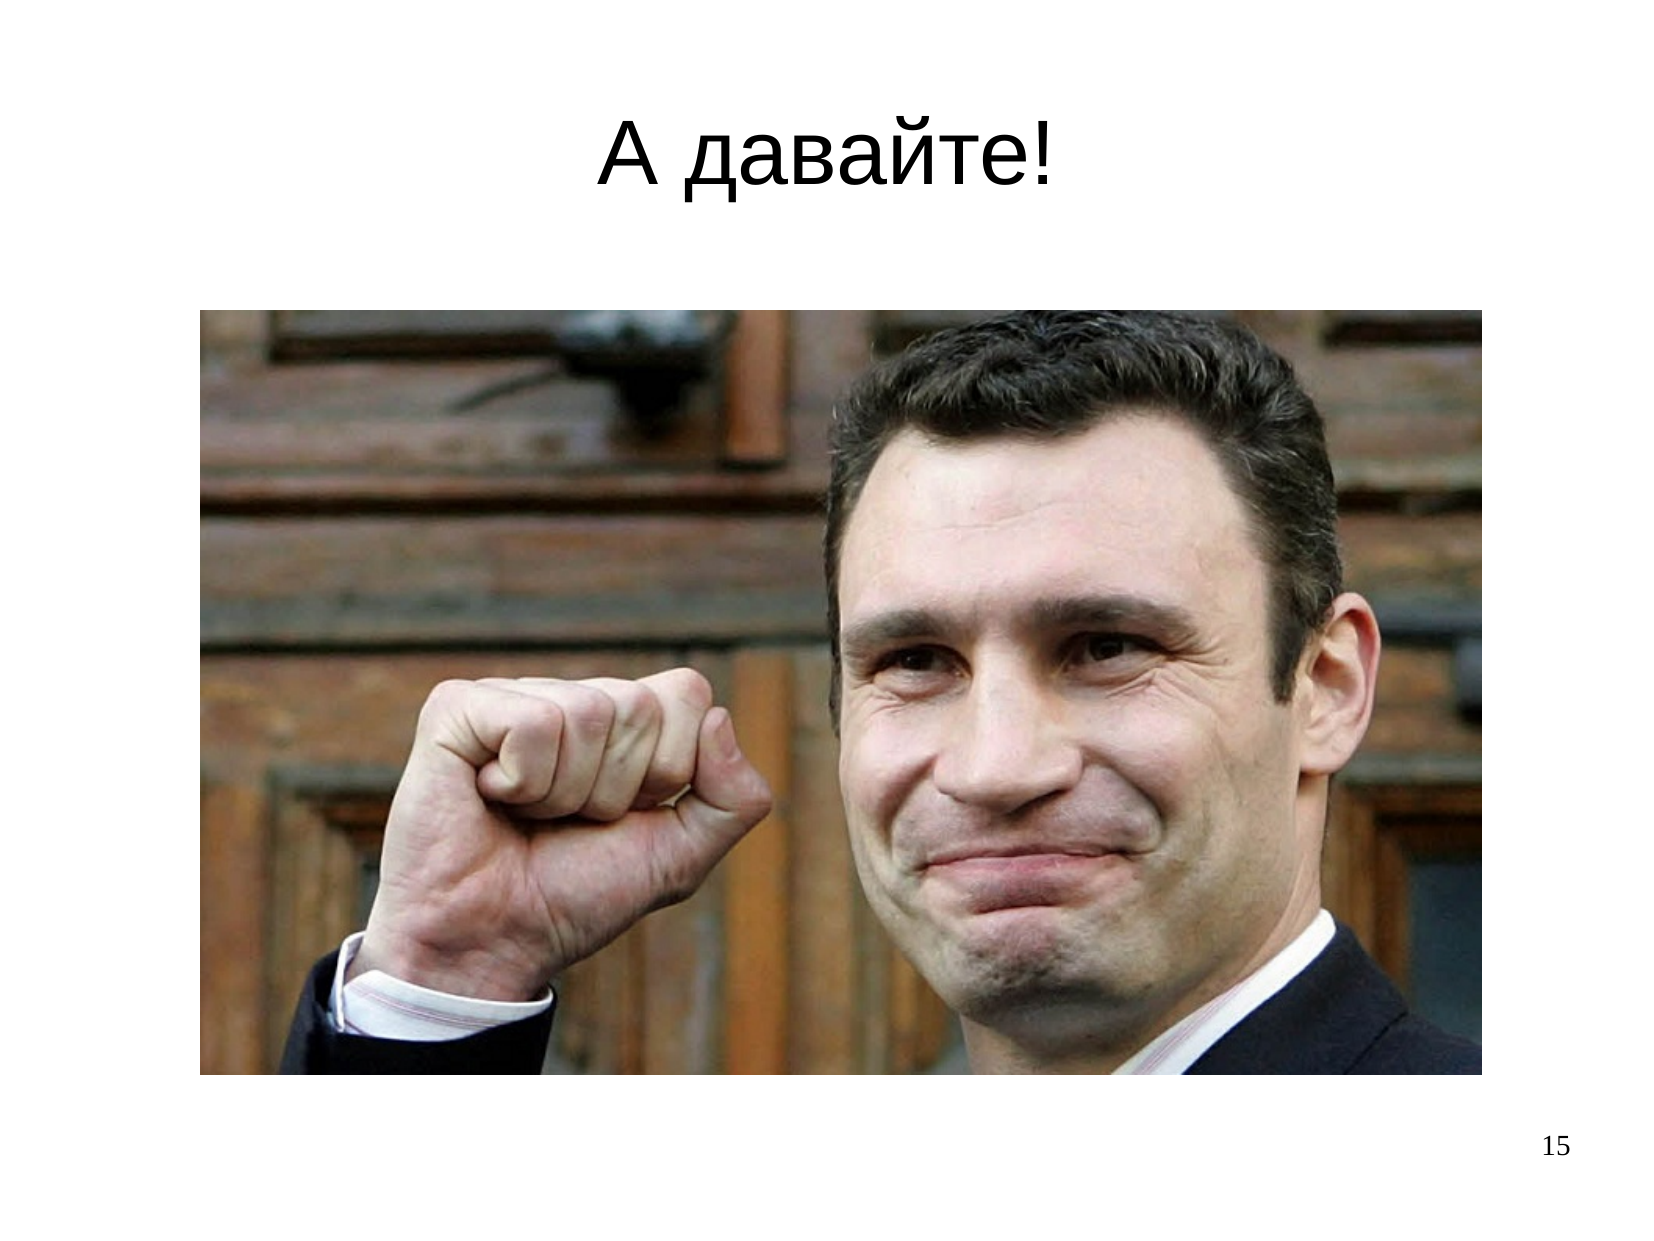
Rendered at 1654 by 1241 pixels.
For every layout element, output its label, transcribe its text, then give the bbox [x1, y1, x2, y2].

title А давайте! [82, 49, 1571, 257]
picture [200, 310, 1482, 1075]
